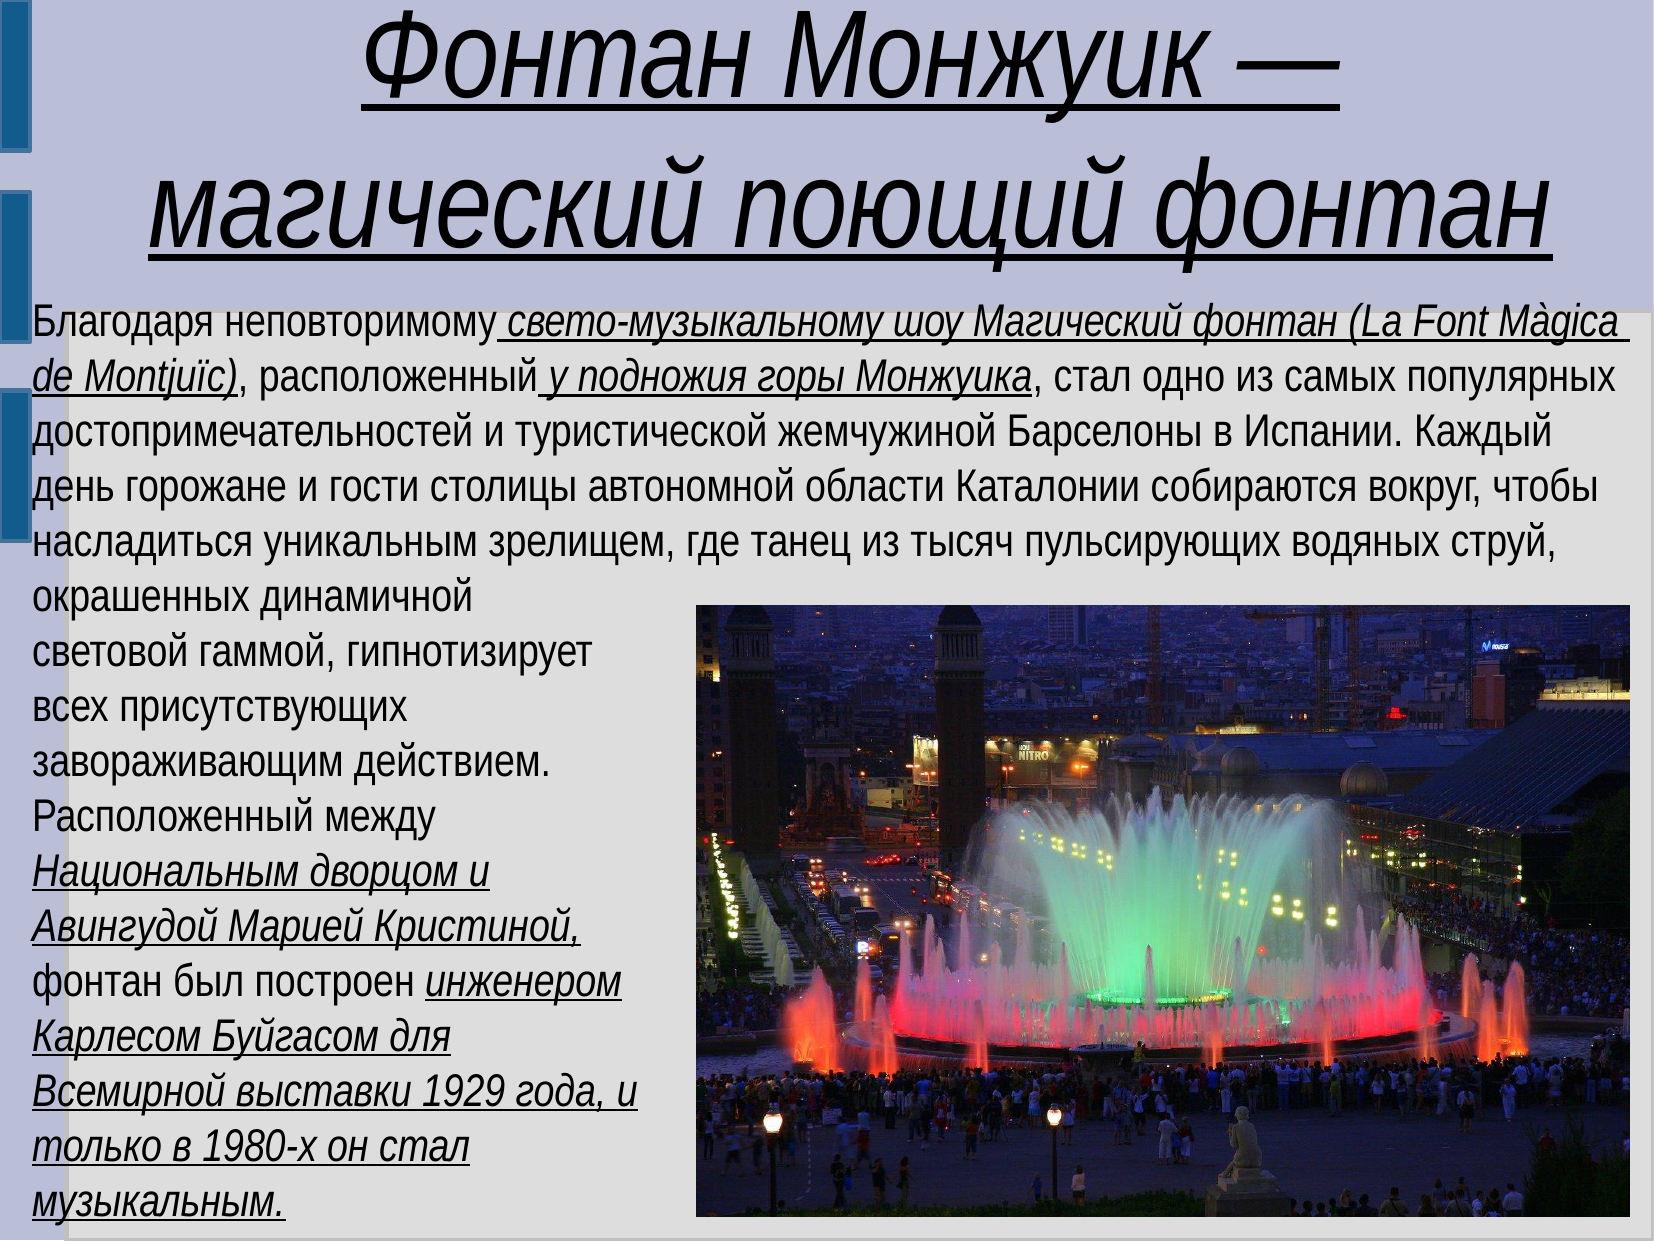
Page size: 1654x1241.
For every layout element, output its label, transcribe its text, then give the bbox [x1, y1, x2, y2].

text_box Благодаря неповторимому свето-музыкальному шоу Магический фонтан (La Font Màgica de Montjuïc), расположенный у подножия горы Монжуика, стал одно из самых популярных достопримечательностей и туристической жемчужиной Барселоны в Испании. Каждый день горожане и гости столицы автономной области Каталонии собираются вокруг, чтобы насладиться уникальным зрелищем, где танец из тысяч пульсирующих водяных струй, окрашенных динамичной световой гаммой, гипнотизирует всех присутствующих завораживающим действием. Расположенный между Национальным дворцом и Авингудой Марией Кристиной, фонтан был построен инженером Карлесом Буйгасом для Всемирной выставки 1929 года, и только в 1980-х он стал музыкальным. [17, 283, 1607, 1241]
picture [696, 605, 1630, 1217]
title Фонтан Монжуик — магический поющий фонтан [59, 0, 1642, 249]
